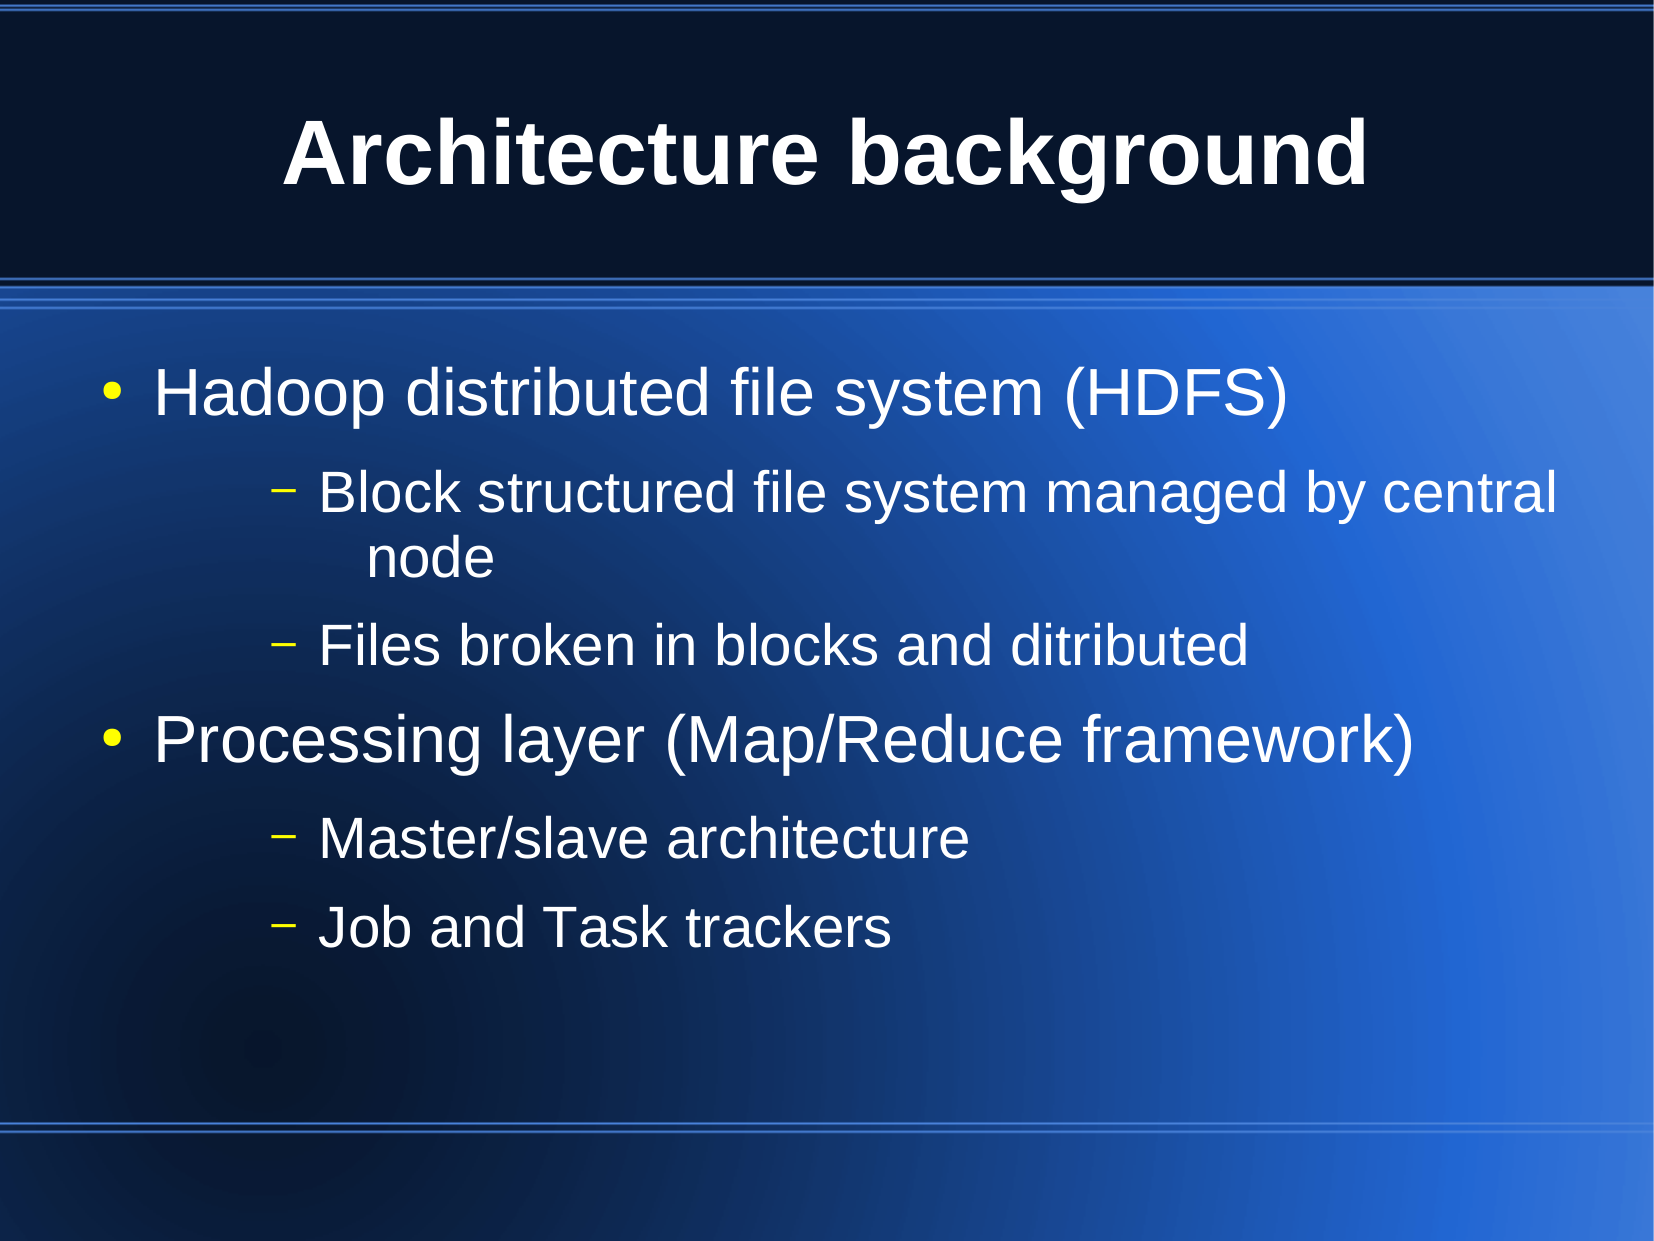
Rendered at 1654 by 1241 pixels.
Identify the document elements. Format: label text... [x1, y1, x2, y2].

list Hadoop distributed file system (HDFS) Block structured file system managed by central node Files broken in blocks and ditributed Processing layer (Map/Reduce framework) Master/slave architecture Job and Task trackers [82, 355, 1571, 1058]
title Architecture background [82, 49, 1571, 257]
picture [0, 0, 1654, 1241]
